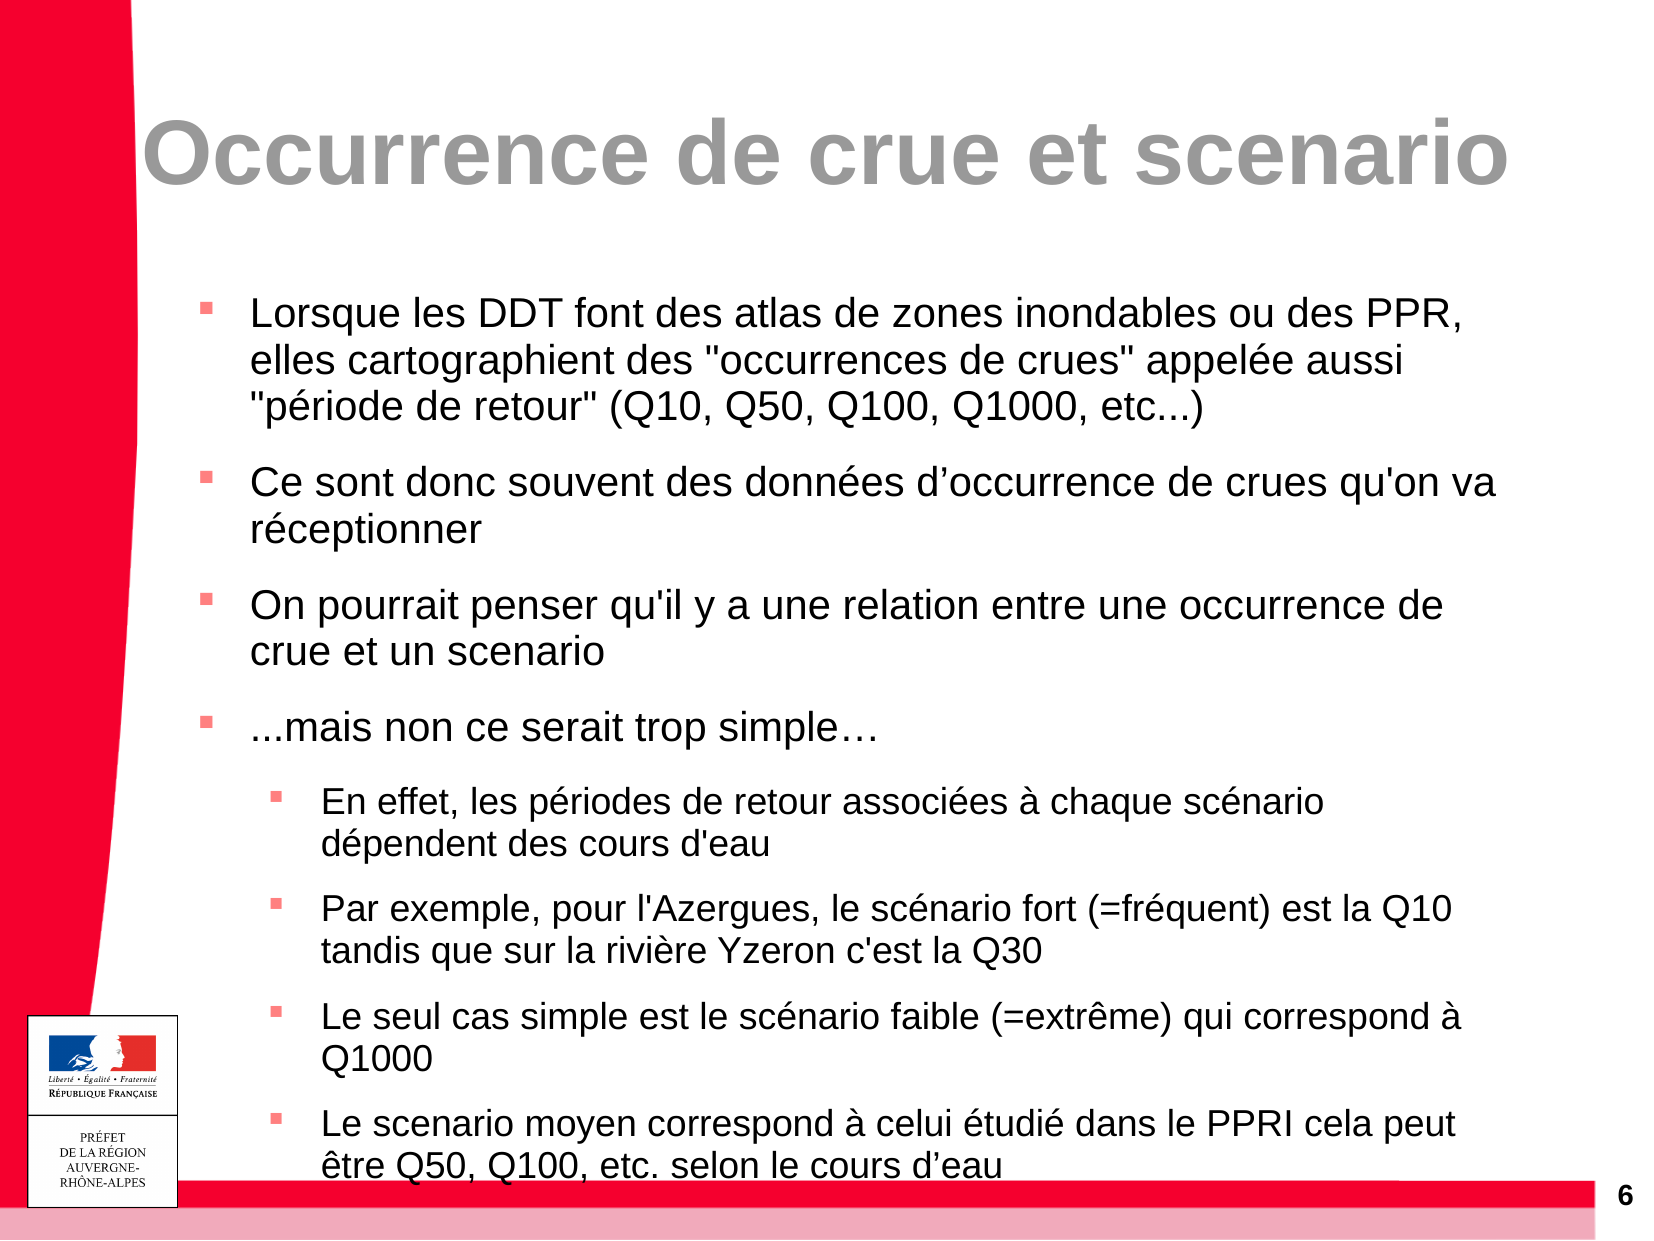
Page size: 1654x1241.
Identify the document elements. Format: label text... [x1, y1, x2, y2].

title Occurrence de crue et scenario [82, 49, 1571, 257]
list Lorsque les DDT font des atlas de zones inondables ou des PPR, elles cartographient des "occurrences de crues" appelée aussi "période de retour" (Q10, Q50, Q100, Q1000, etc...) Ce sont donc souvent des données d’occurrence de crues qu'on va réceptionner On pourrait penser qu'il y a une relation entre une occurrence de crue et un scenario ...mais non ce serait trop simple… En effet, les périodes de retour associées à chaque scénario dépendent des cours d'eau Par exemple, pour l'Azergues, le scénario fort (=fréquent) est la Q10 tandis que sur la rivière Yzeron c'est la Q30 Le seul cas simple est le scénario faible (=extrême) qui correspond à Q1000 Le scenario moyen correspond à celui étudié dans le PPRI cela peut être Q50, Q100, etc. selon le cours d’eau [179, 290, 1509, 1187]
picture [0, 0, 1654, 1240]
